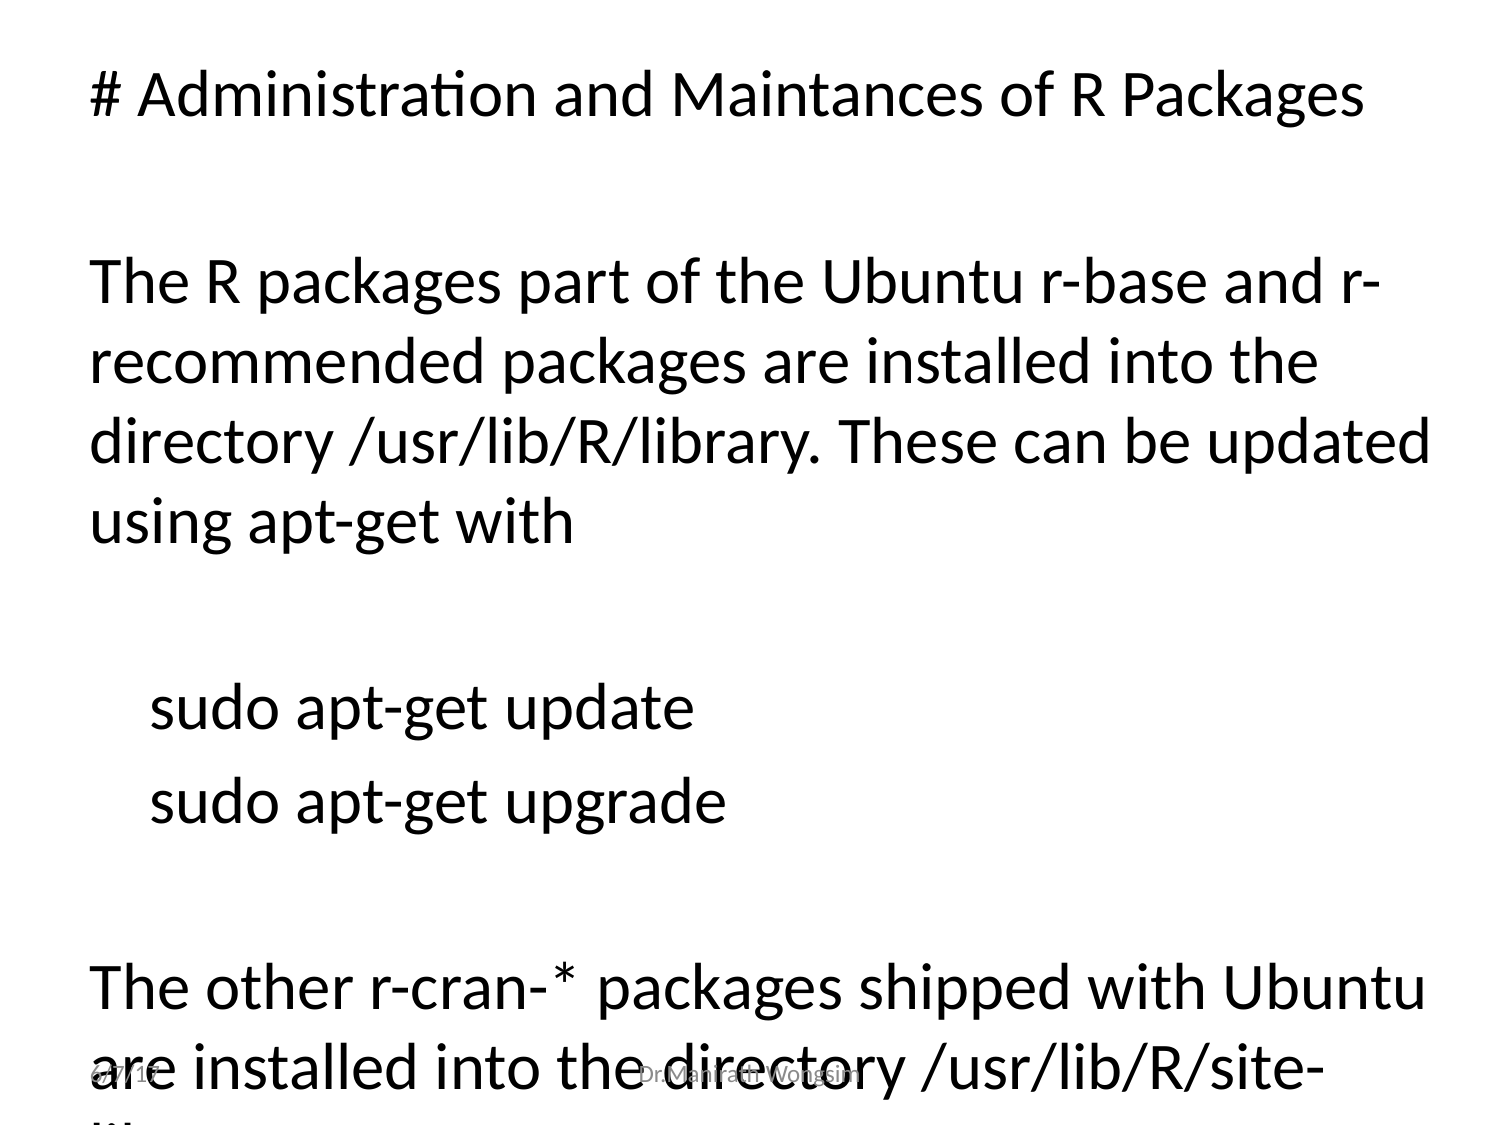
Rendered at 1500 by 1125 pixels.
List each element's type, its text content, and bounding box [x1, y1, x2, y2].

text_box 06/07/2017 [74, 1042, 425, 1103]
text_box Dr.Manirath Wongsim [512, 1042, 988, 1103]
text_box # Administration and Maintances of R Packages The R packages part of the Ubuntu r-base and r-recommended packages are installed into the directory /usr/lib/R/library. These can be updated using apt-get with sudo apt-get update sudo apt-get upgrade The other r-cran-* packages shipped with Ubuntu are installed into the directory /usr/lib/R/site-library. Installing R packages not provided with Ubuntu first requires tools to compile the packages from source. These tools are installed via the R development package with sudo apt-get install r-base-dev Then a site administrator can install R packages into the directory /usr/local/lib/R/site-library by running R as root and using the > install.packages() [74, 42, 1459, 1106]
